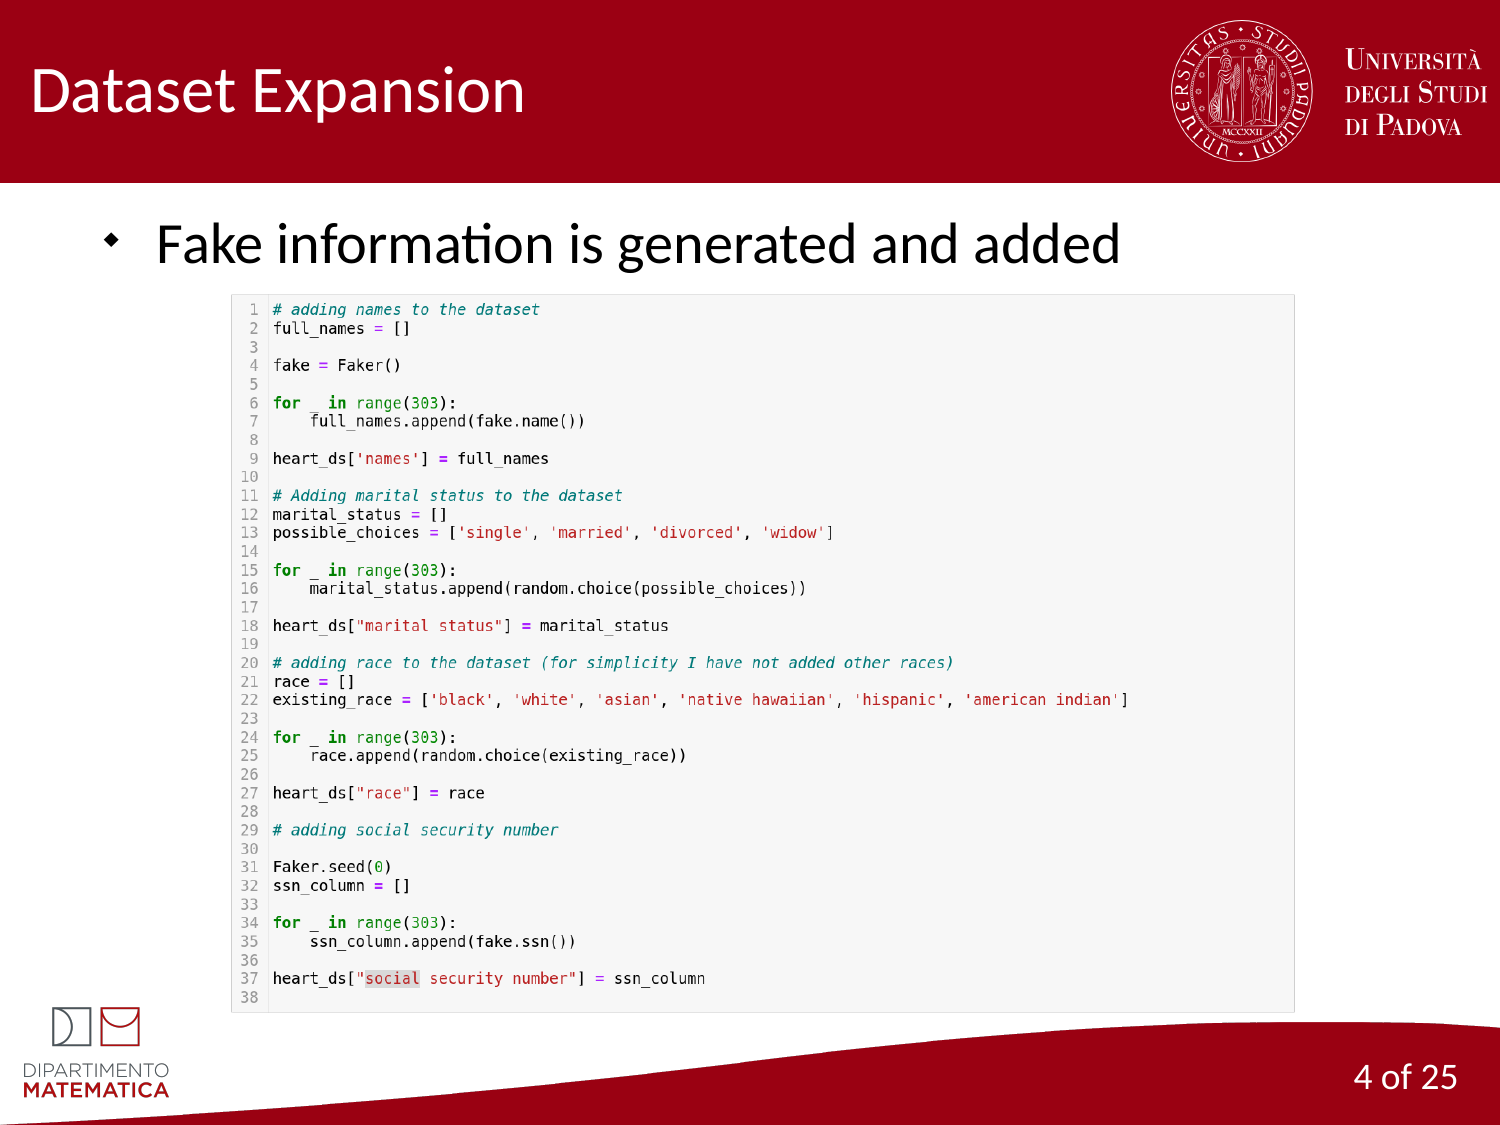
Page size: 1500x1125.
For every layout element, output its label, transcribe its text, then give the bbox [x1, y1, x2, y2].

picture [1171, 20, 1487, 162]
picture [223, 281, 1306, 1017]
slide_number <number> of 25 [1136, 1044, 1474, 1104]
picture [0, 1007, 1500, 1125]
list Fake information is generated and added [70, 205, 1365, 920]
title Dataset Expansion [0, 0, 1159, 183]
